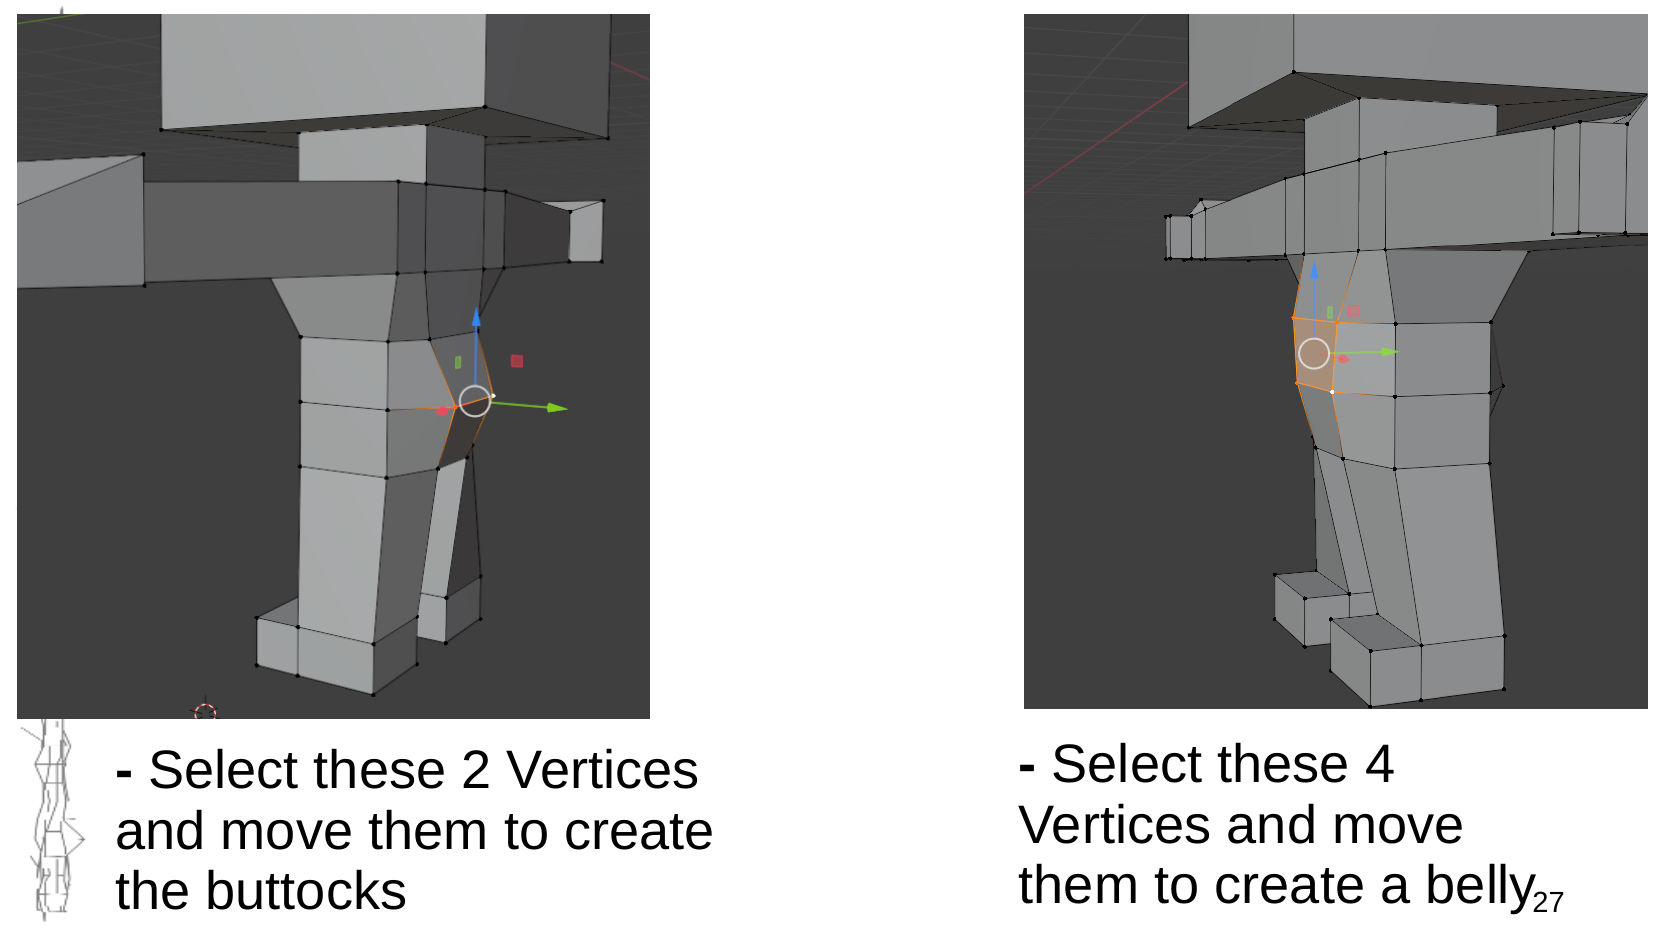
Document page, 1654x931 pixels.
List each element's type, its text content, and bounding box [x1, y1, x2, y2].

picture [1024, 11, 1648, 709]
text_box - Select these 2 Vertices and move them to create the buttocks [100, 732, 780, 931]
text_box - Select these 4 Vertices and move them to create a belly [1003, 726, 1577, 931]
picture [17, 14, 650, 719]
